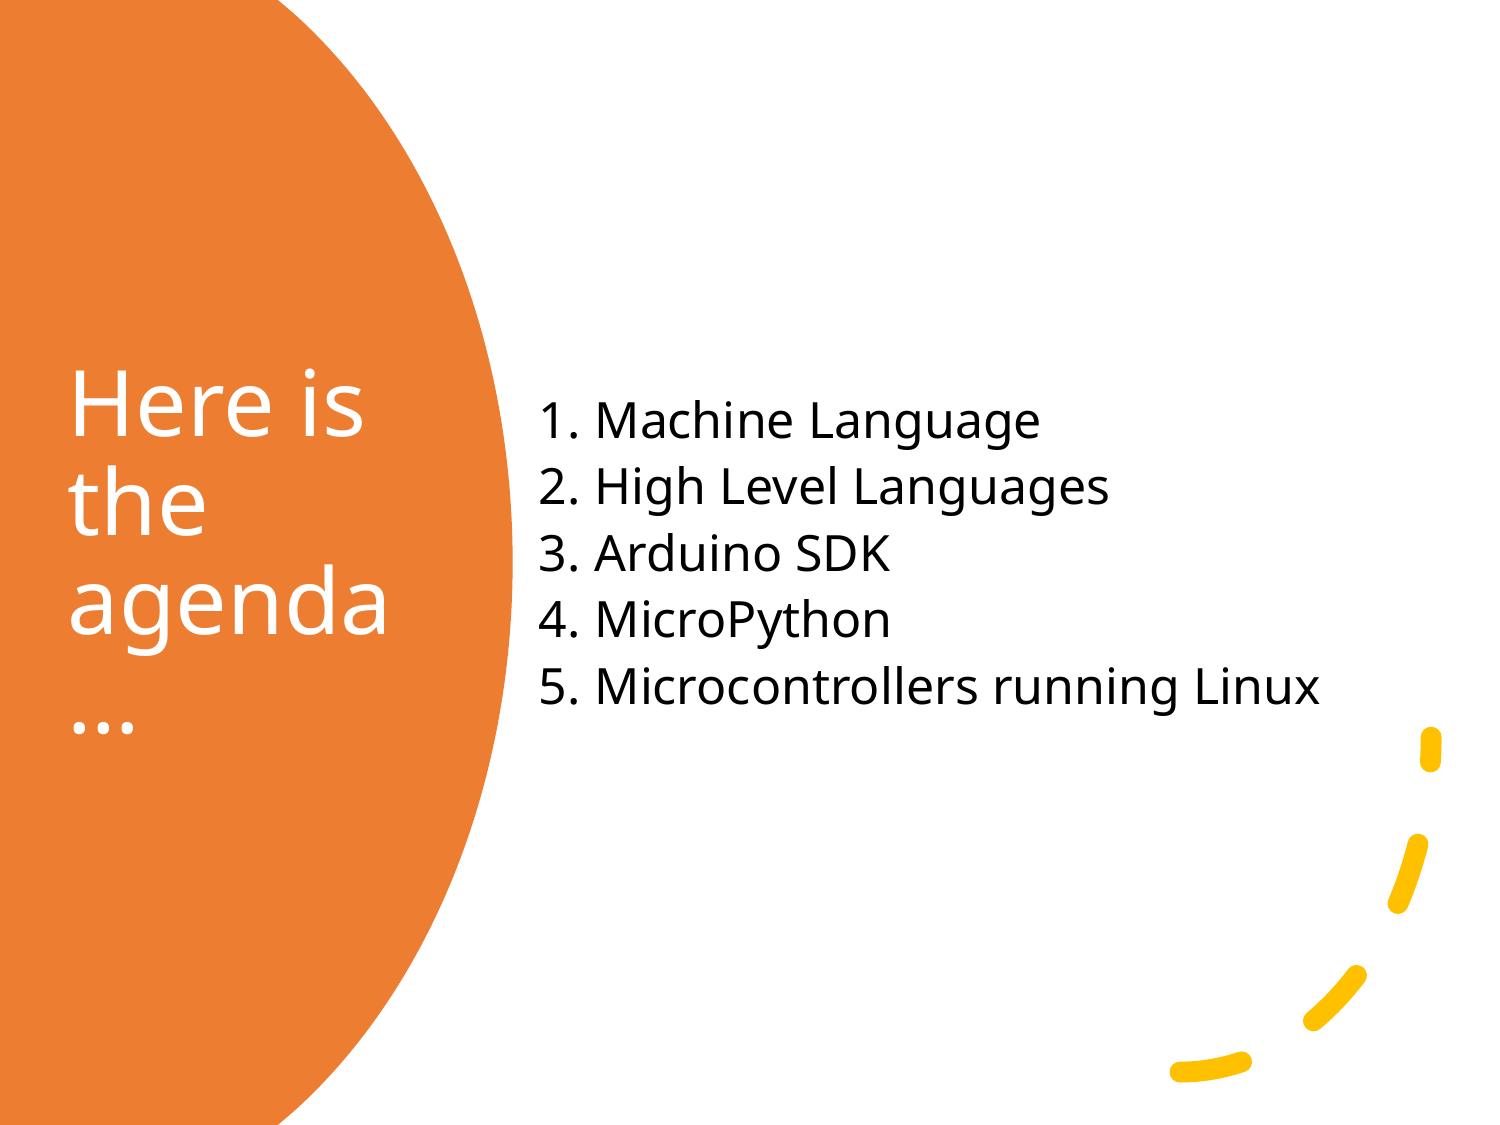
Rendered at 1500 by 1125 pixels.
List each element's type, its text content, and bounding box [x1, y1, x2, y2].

text_box Machine Language High Level Languages Arduino SDK MicroPython Microcontrollers running Linux [514, 97, 1447, 1014]
text_box [0, 0, 1500, 1125]
title Here is the agenda… [53, 189, 447, 921]
